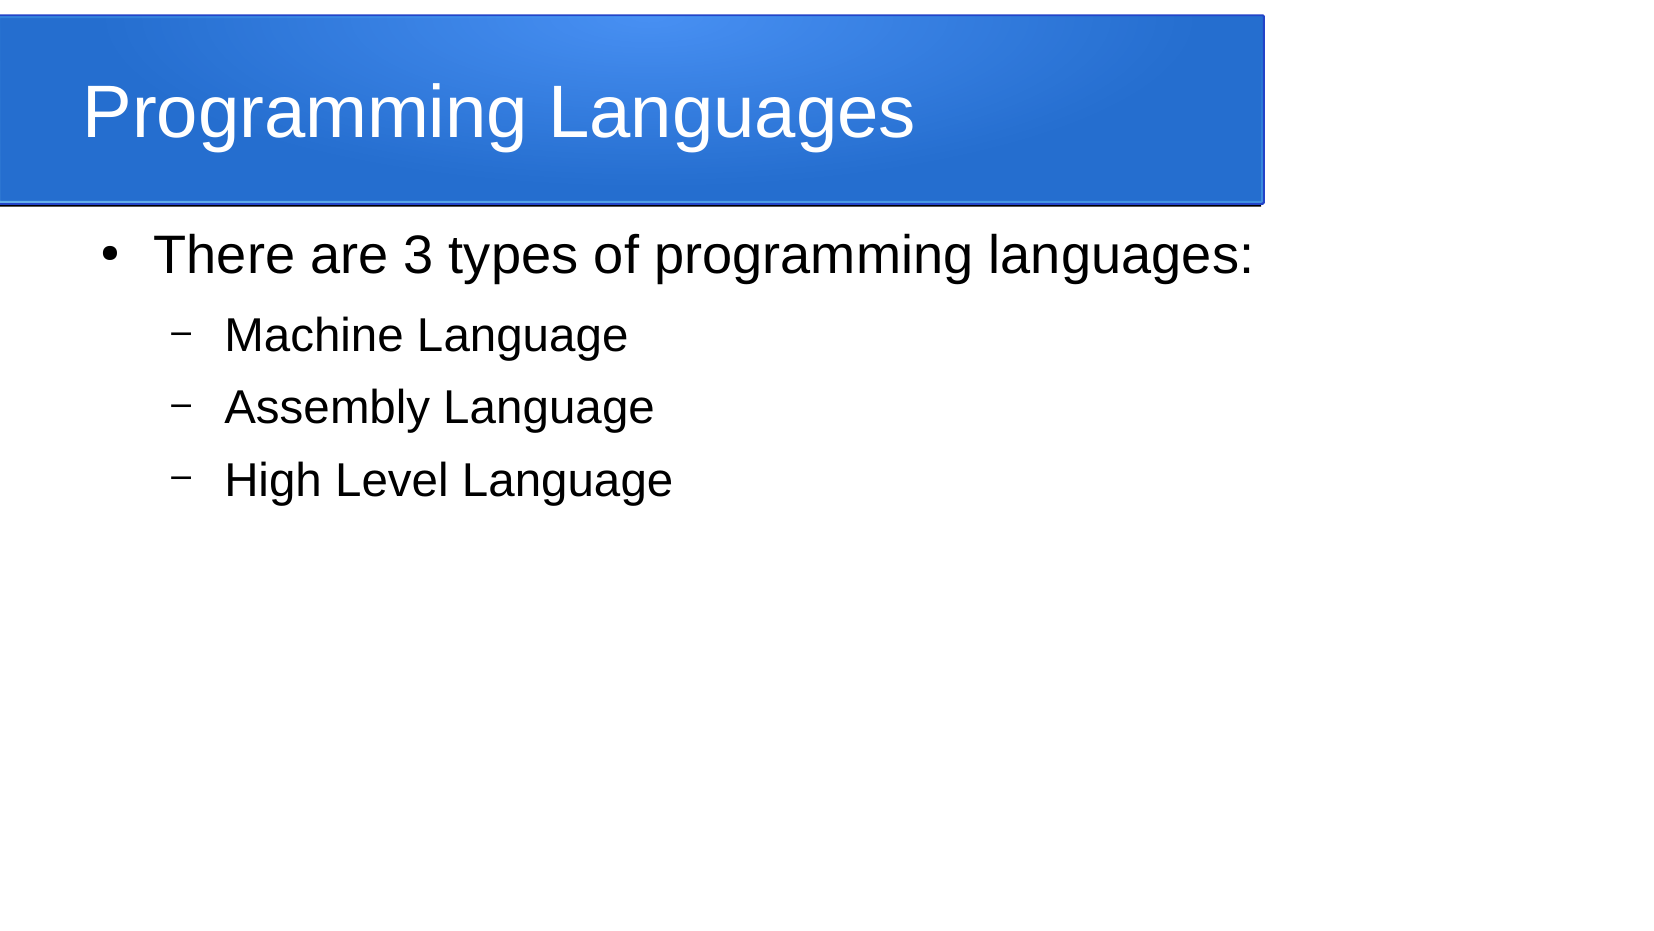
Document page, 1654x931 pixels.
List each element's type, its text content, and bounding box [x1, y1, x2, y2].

list There are 3 types of programming languages: Machine Language Assembly Language High Level Language [82, 224, 1571, 650]
title Programming Languages [82, 35, 1235, 189]
